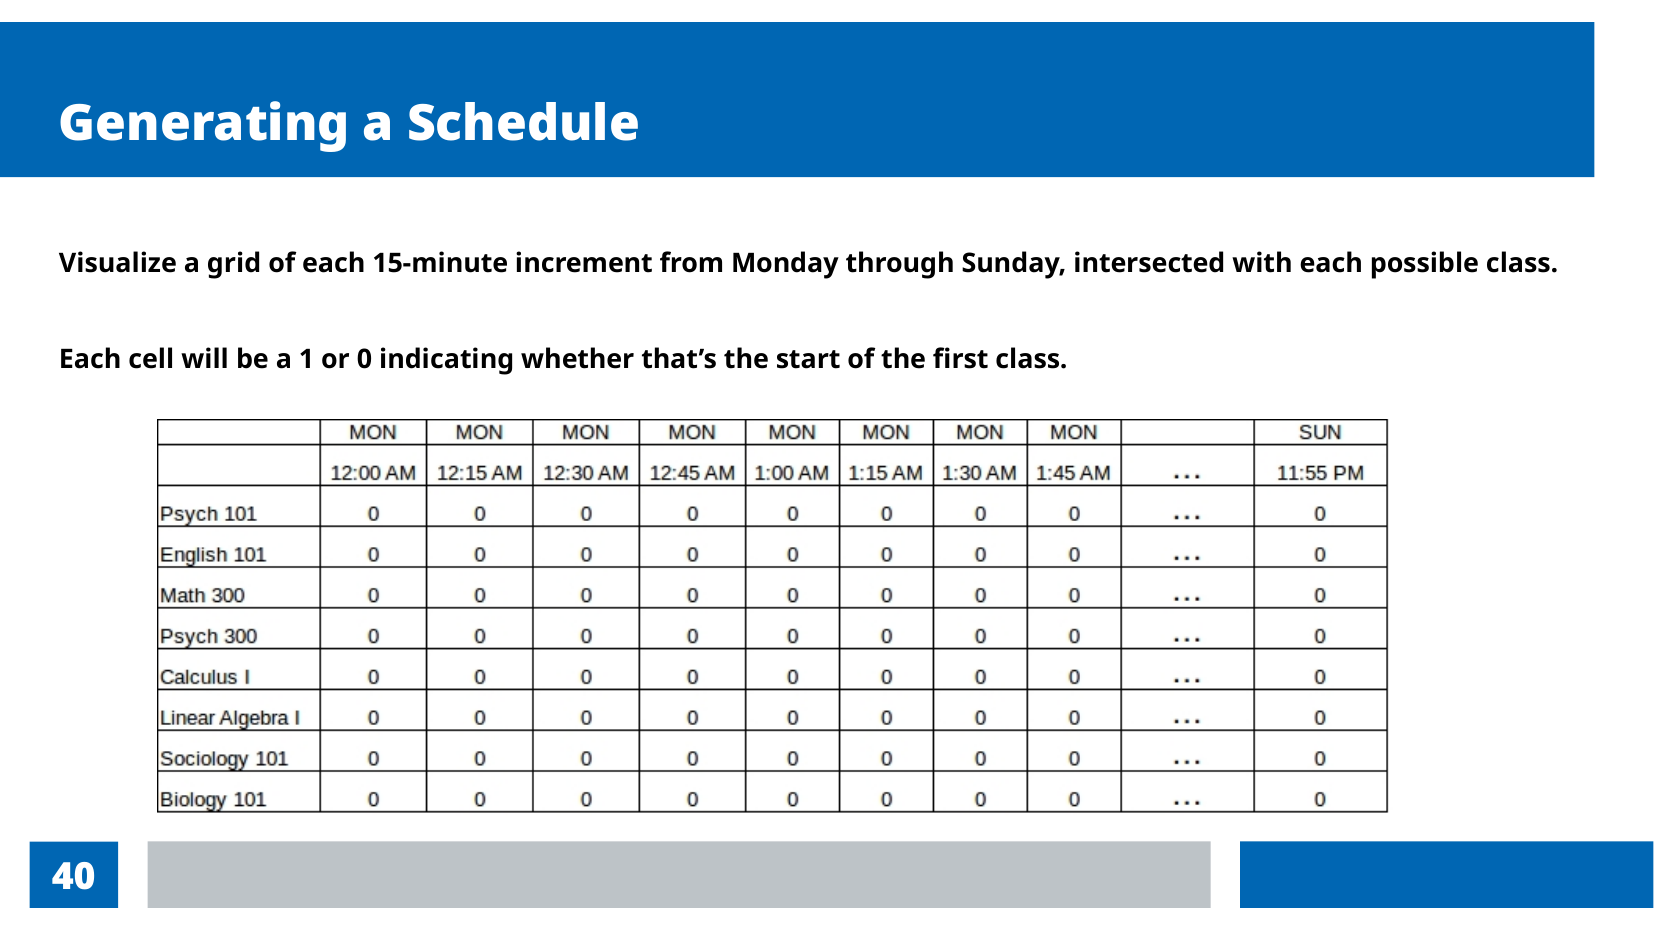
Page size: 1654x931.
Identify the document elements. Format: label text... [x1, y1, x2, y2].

picture [157, 419, 1396, 816]
list Visualize a grid of each 15-minute increment from Monday through Sunday, intersected with each possible class. Each cell will be a 1 or 0 indicating whether that’s the start of the first class. [58, 243, 1565, 391]
title Generating a Schedule [59, 44, 1595, 156]
